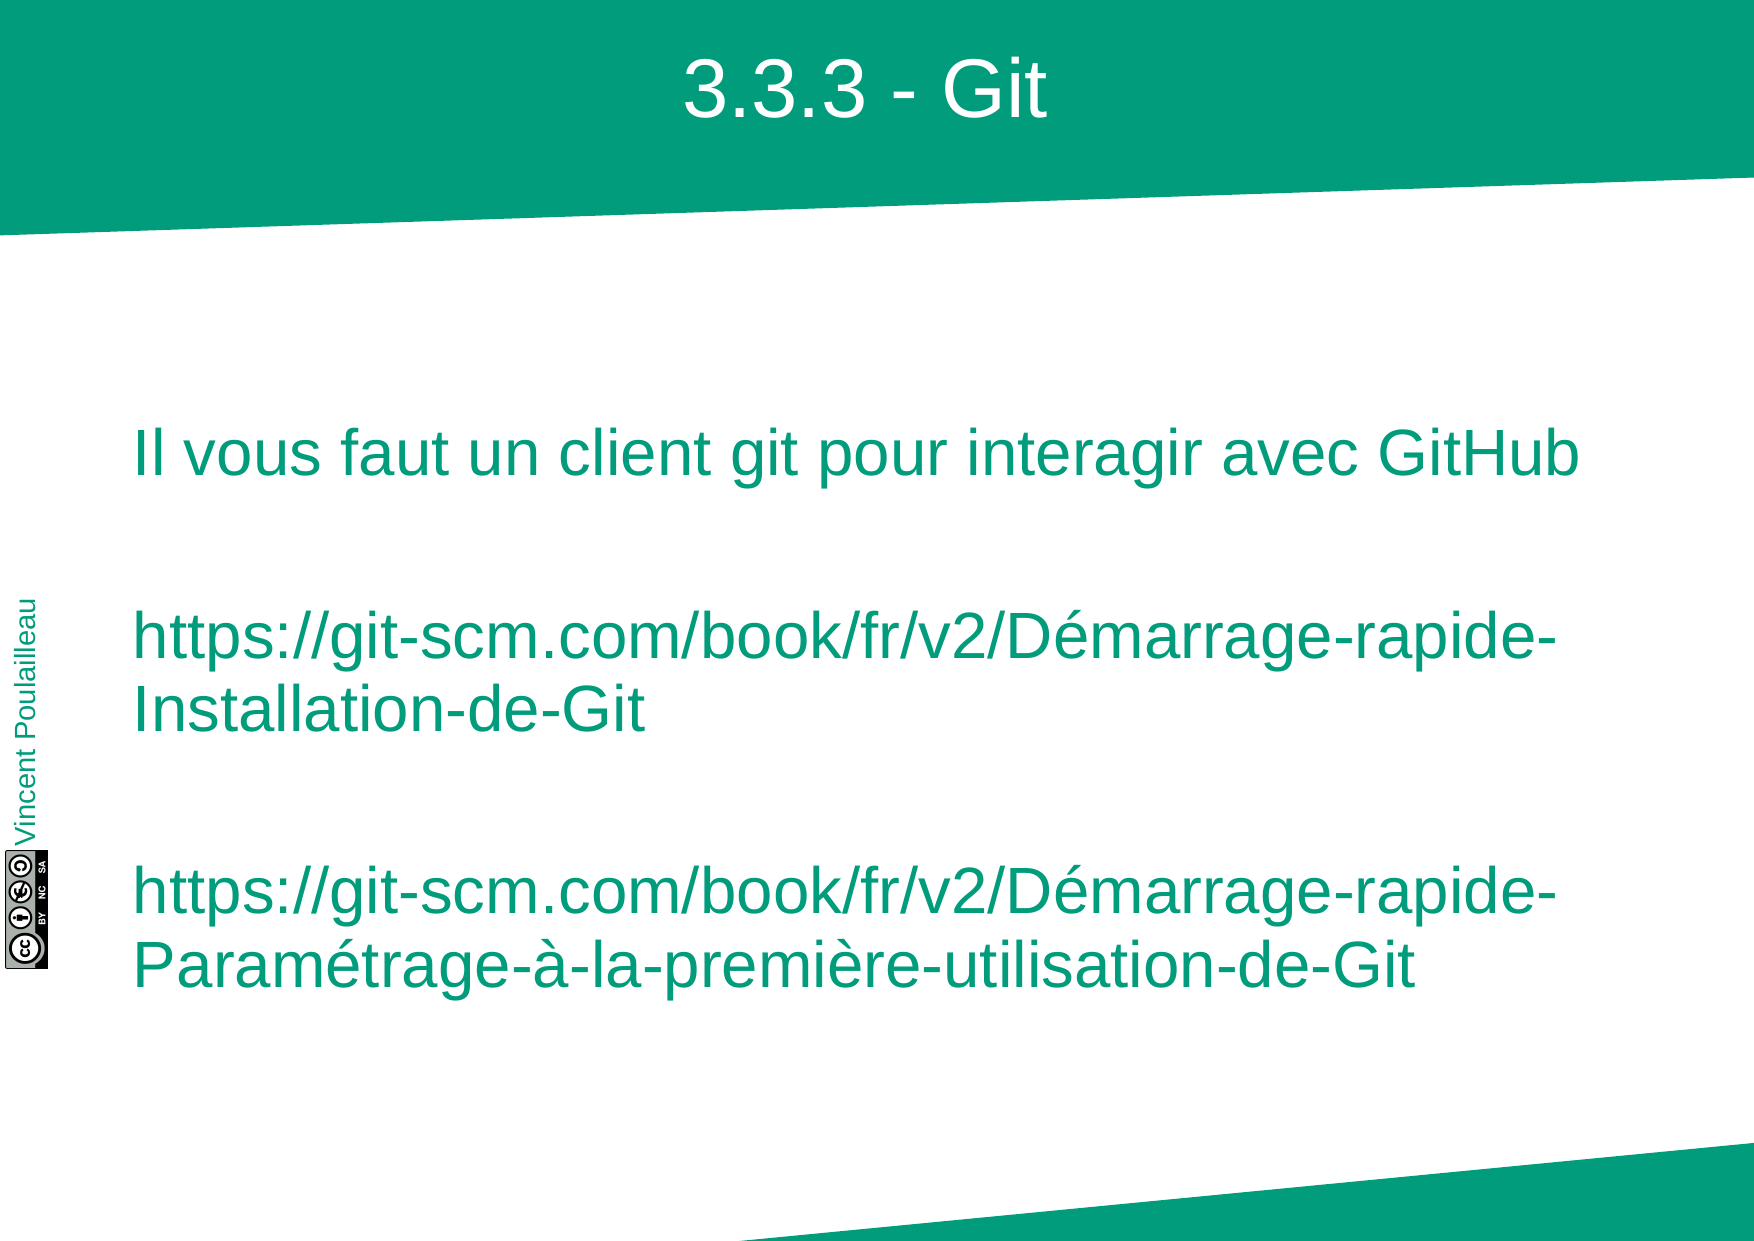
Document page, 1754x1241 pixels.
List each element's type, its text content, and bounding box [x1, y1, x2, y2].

text_box 3.3.3 - Git [0, 0, 1754, 178]
text_box © 2019 Vincent Poulailleau [1, 448, 61, 1099]
text_box Il vous faut un client git pour interagir avec GitHub https://git-scm.com/book/fr/v2/Démarrage-rapide-Installation-de-Git https://git-scm.com/book/fr/v2/Démarrage-rapide-Paramétrage-à-la-première-utilisation-de-Git [0, 178, 1754, 1241]
picture [5, 850, 48, 969]
